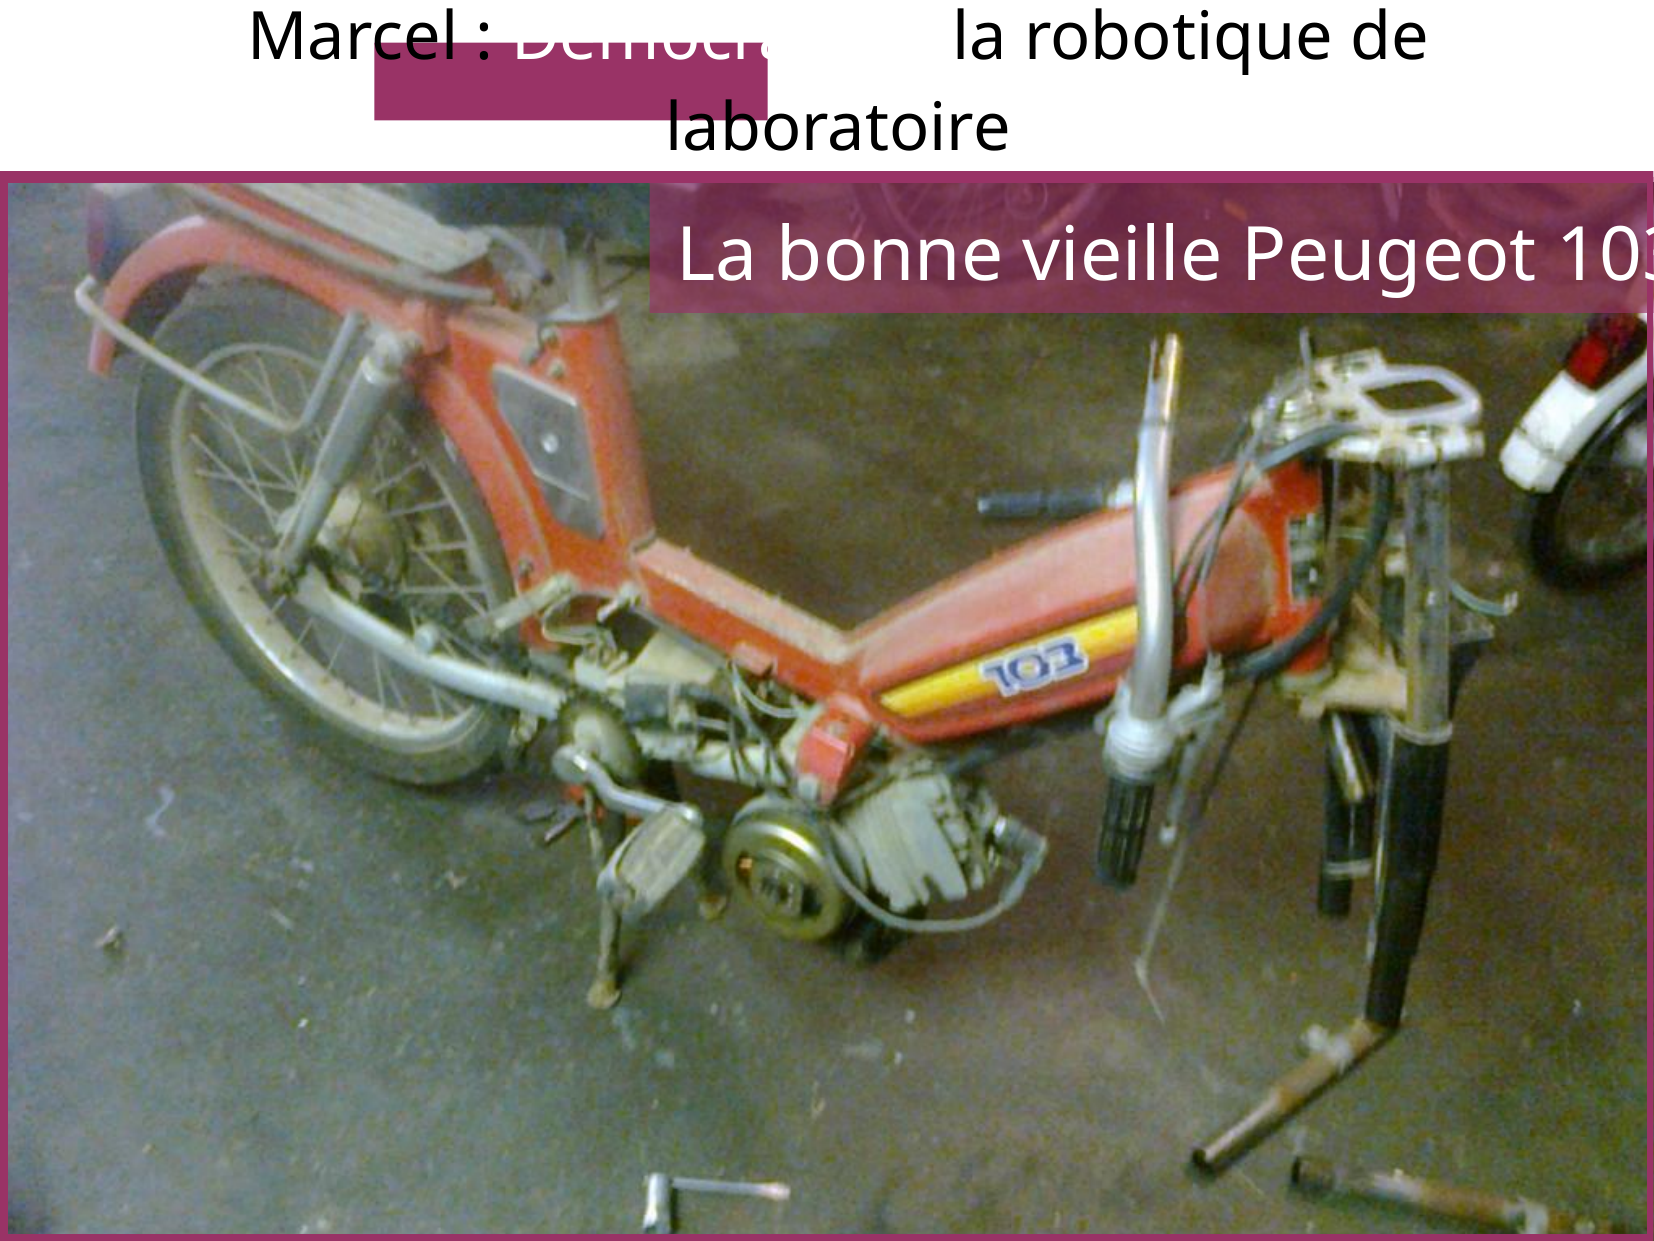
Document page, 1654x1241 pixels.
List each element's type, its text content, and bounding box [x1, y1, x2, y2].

title Marcel : Démocratiser la robotique de laboratoire [94, 35, 1583, 123]
picture [8, 183, 1647, 1234]
text_box La bonne vieille Peugeot 103 [661, 193, 1629, 306]
text_box [649, 176, 1654, 313]
